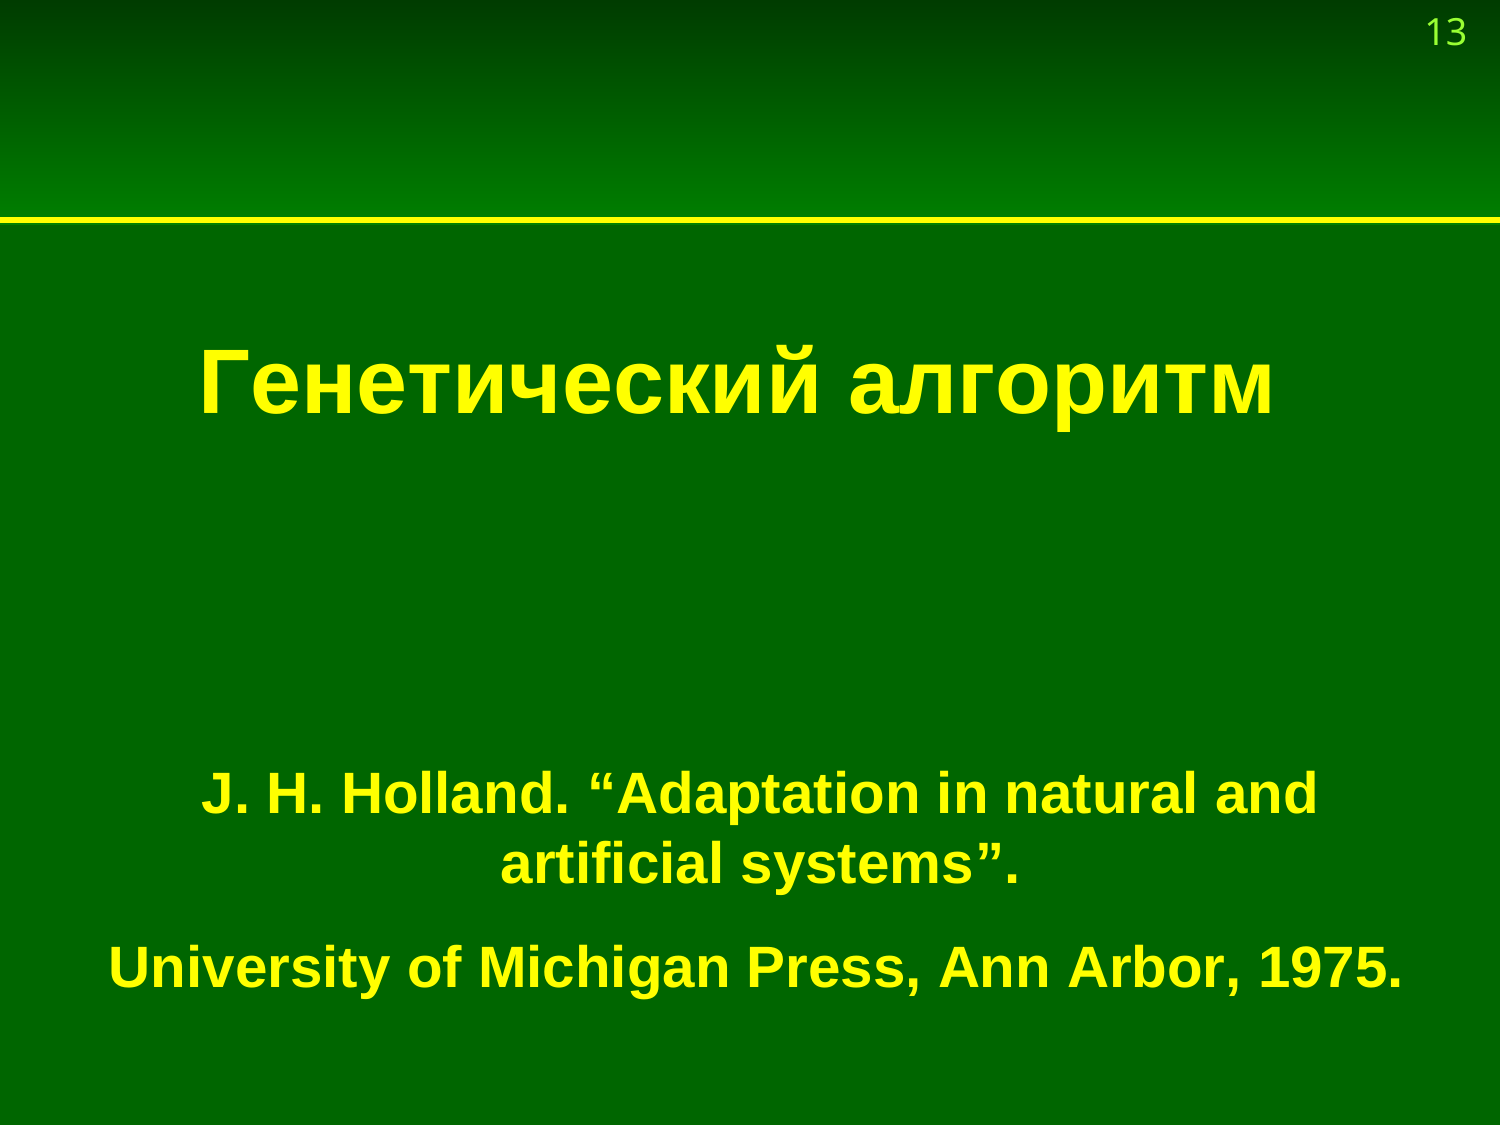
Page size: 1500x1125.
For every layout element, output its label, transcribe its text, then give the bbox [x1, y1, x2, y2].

text_box J. H. Holland. “Adaptation in natural and artificial systems”. University of Michigan Press, Ann Arbor, 1975. [37, 680, 1500, 1081]
text_box Генетический алгоритм [29, 314, 1447, 440]
